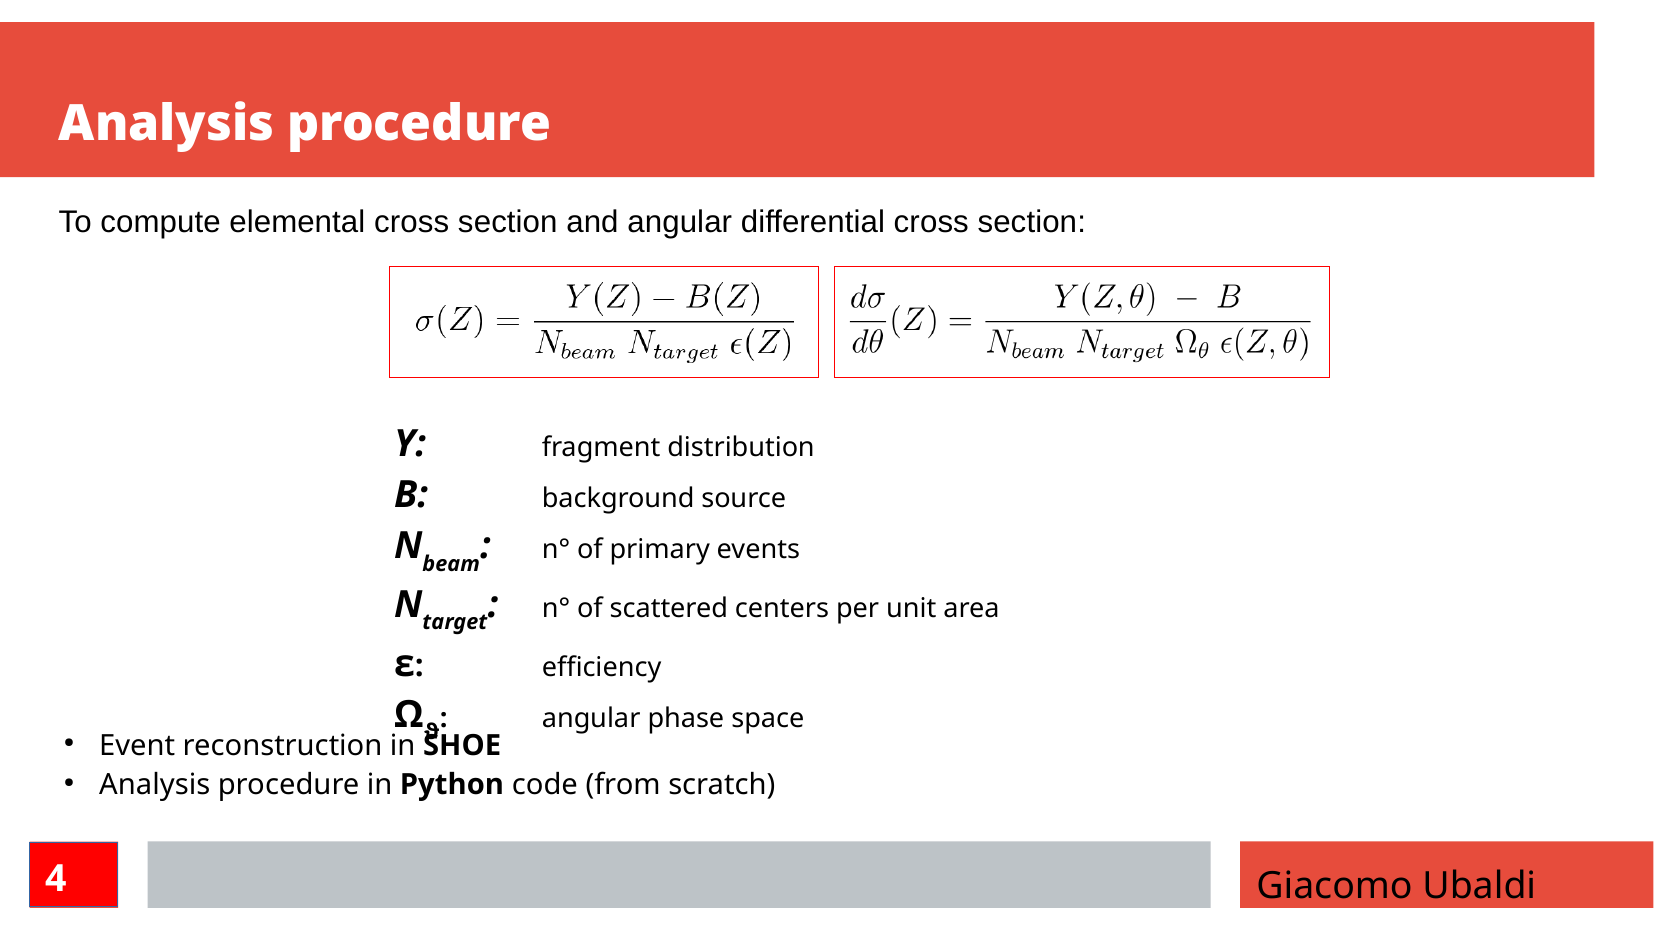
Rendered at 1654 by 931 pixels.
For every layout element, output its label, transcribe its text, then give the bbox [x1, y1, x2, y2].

text_box [29, 842, 118, 907]
text_box Giacomo Ubaldi [1241, 850, 1568, 910]
picture [835, 267, 1329, 377]
text_box Event reconstruction in SHOE Analysis procedure in Python code (from scratch) [48, 716, 1543, 800]
picture [832, 256, 1334, 377]
title Analysis procedure [59, 44, 1595, 156]
text_box 4 [30, 844, 86, 903]
picture [415, 282, 794, 364]
text_box To compute elemental cross section and angular differential cross section: [8, 194, 1497, 258]
text_box Y: fragment distribution B: background source Nbeam: n° of primary events Ntarget: n° of scattered centers per unit area ε: efficiency Ωϑ: angular phase space [379, 409, 1049, 711]
